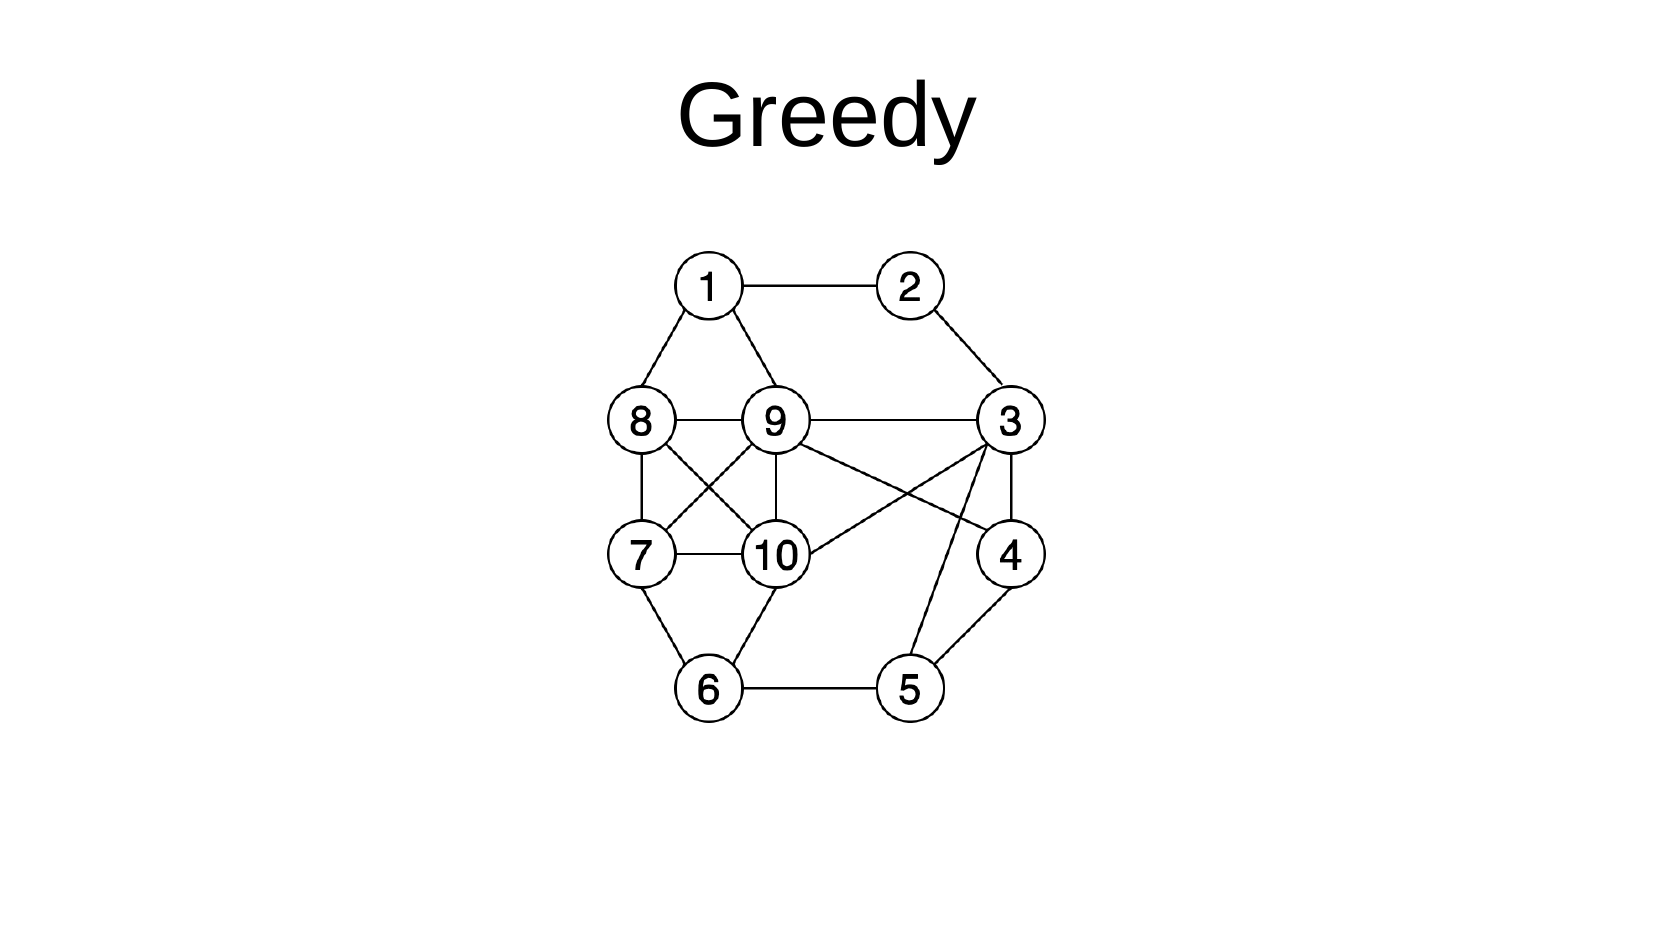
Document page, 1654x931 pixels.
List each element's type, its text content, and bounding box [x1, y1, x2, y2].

picture [573, 217, 1080, 758]
title Greedy [82, 37, 1571, 193]
